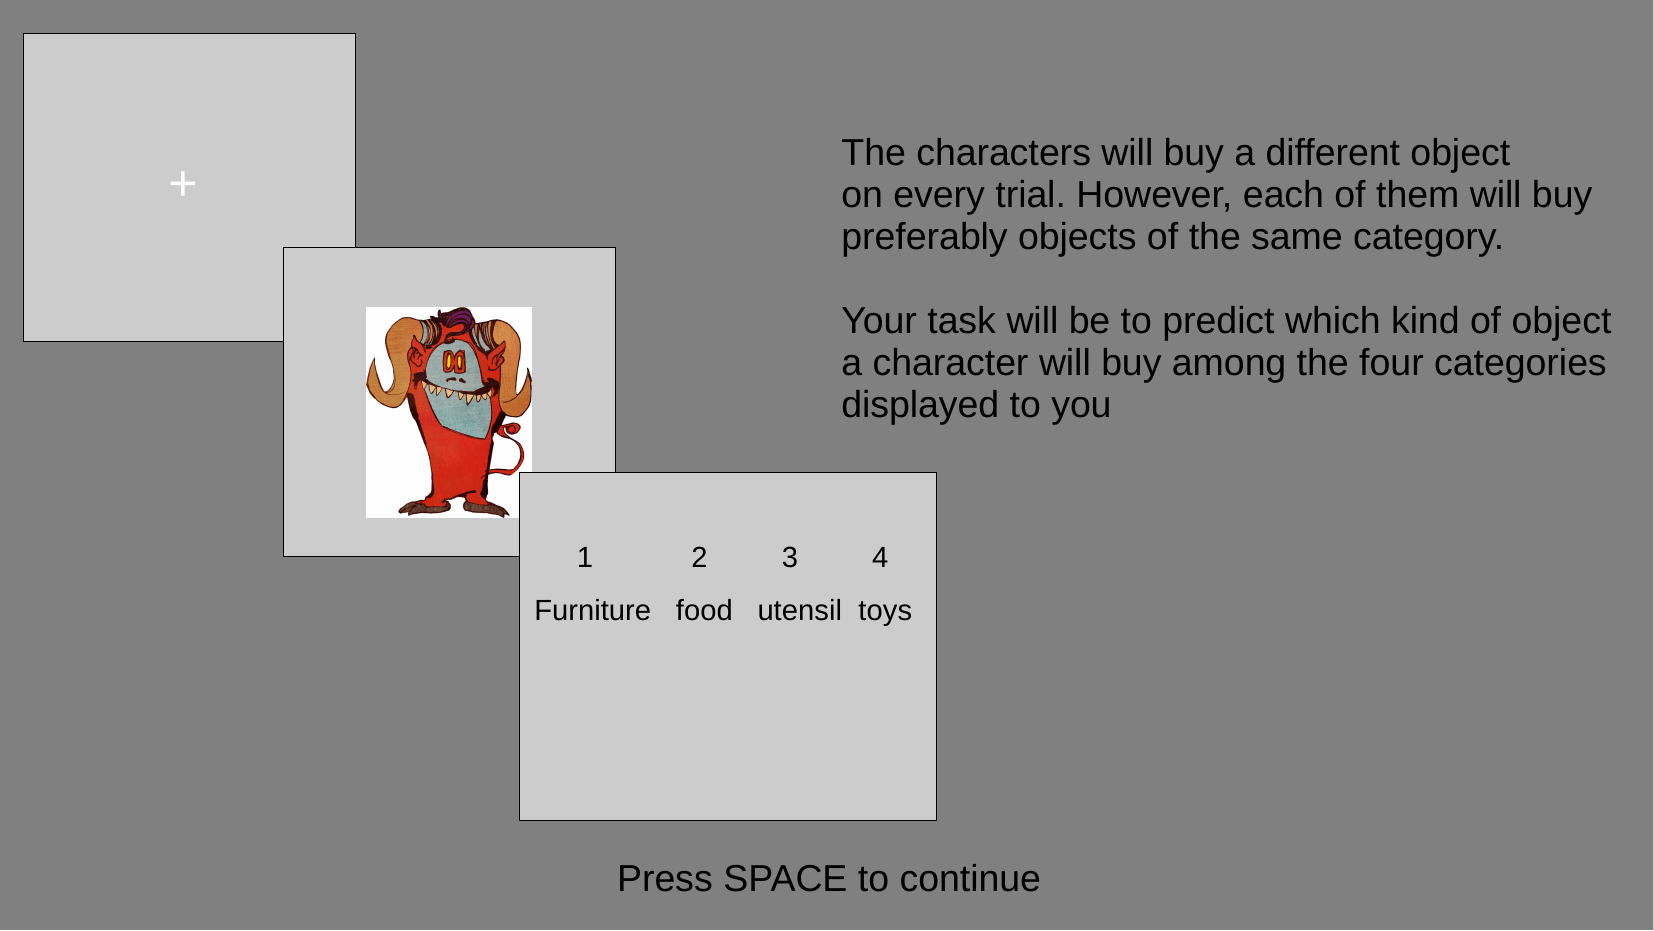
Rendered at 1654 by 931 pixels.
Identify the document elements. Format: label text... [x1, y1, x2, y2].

text_box + [153, 147, 359, 249]
text_box Press SPACE to continue [602, 850, 1654, 931]
text_box Furniture food utensil toys [519, 586, 936, 680]
picture [366, 307, 532, 518]
text_box 1 2 3 4 [520, 533, 937, 627]
text_box [519, 627, 937, 821]
text_box The characters will buy a different object on every trial. However, each of them will buy preferably objects of the same category. Your task will be to predict which kind of object a character will buy among the four categories displayed to you [826, 124, 1654, 686]
text_box [23, 33, 937, 586]
